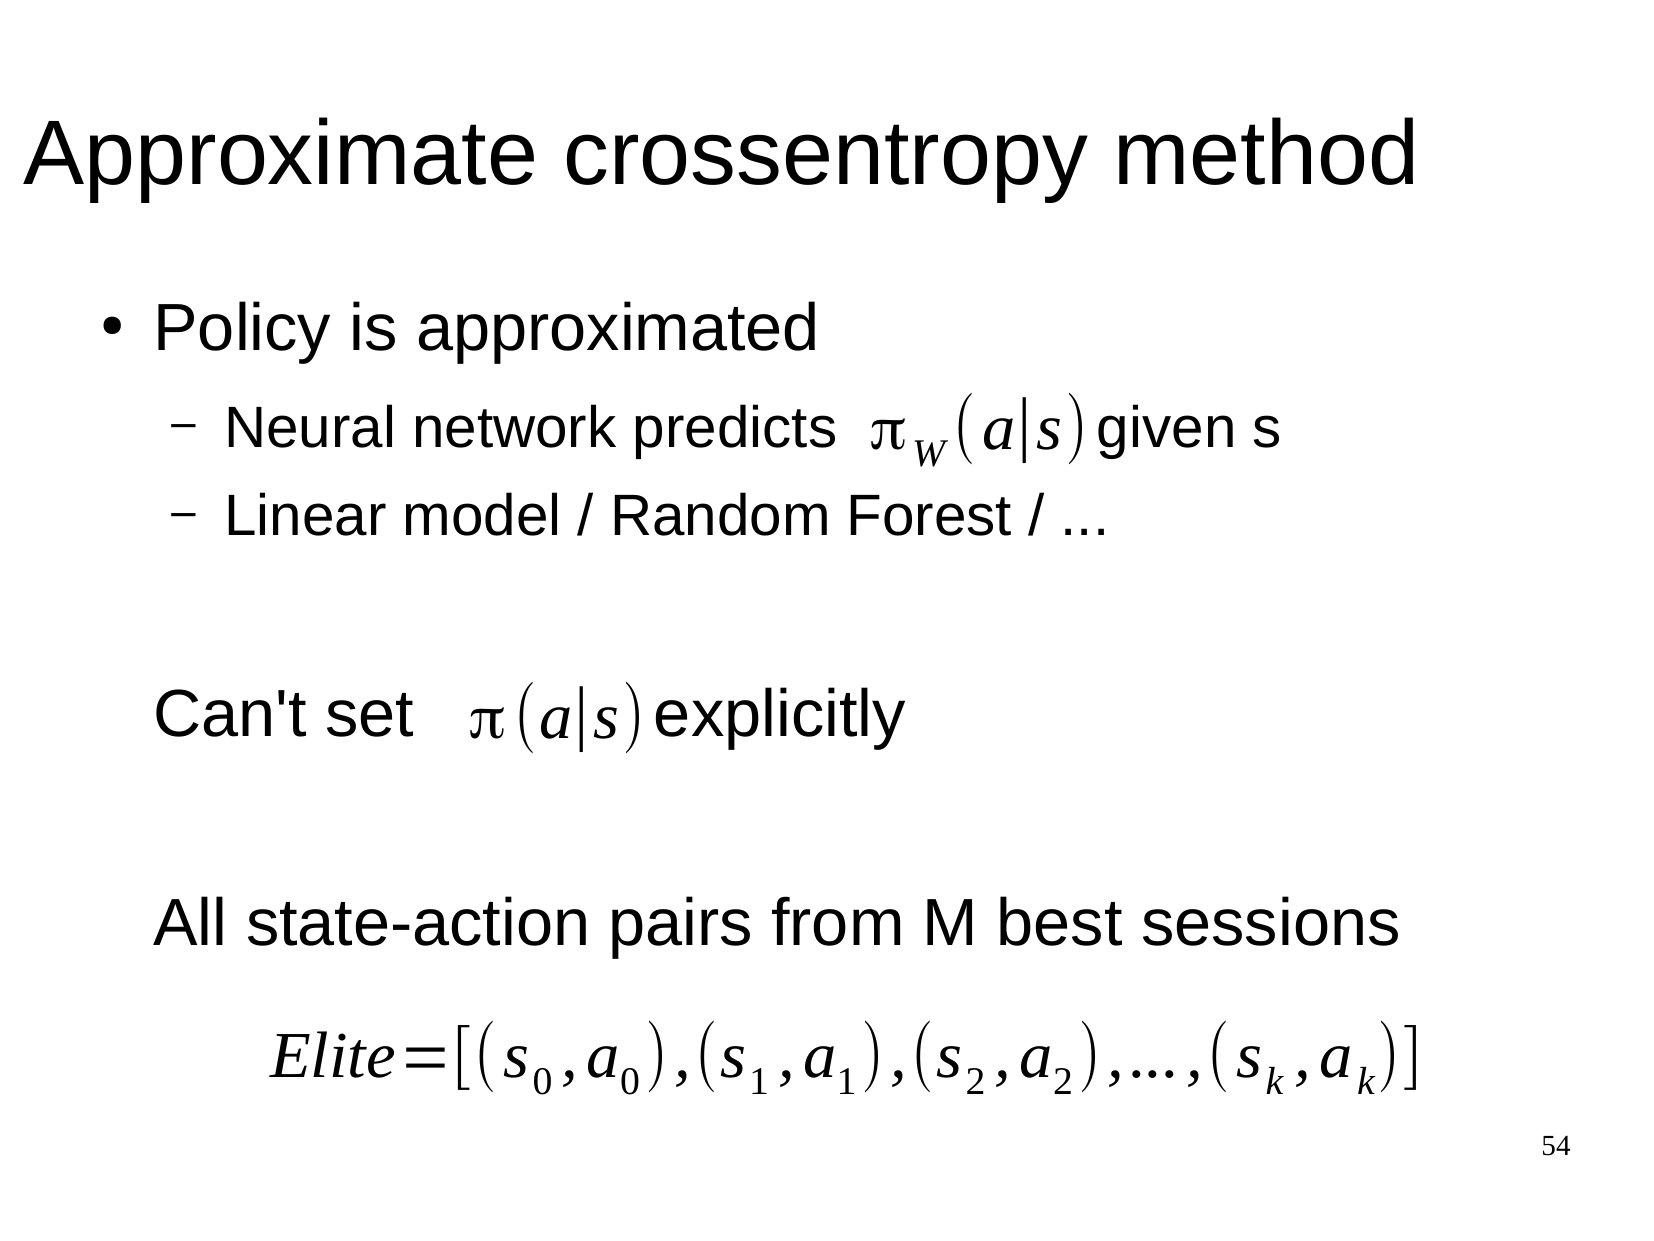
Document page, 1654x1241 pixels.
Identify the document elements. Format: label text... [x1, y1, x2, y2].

title Approximate crossentropy method [23, 49, 1512, 257]
chart [452, 677, 663, 757]
chart [249, 1016, 1439, 1102]
list Policy is approximated Neural network predicts given s Linear model / Random Forest / ... Can't set explicitly All state-action pairs from M best sessions [82, 290, 1571, 1010]
chart [853, 388, 1103, 473]
